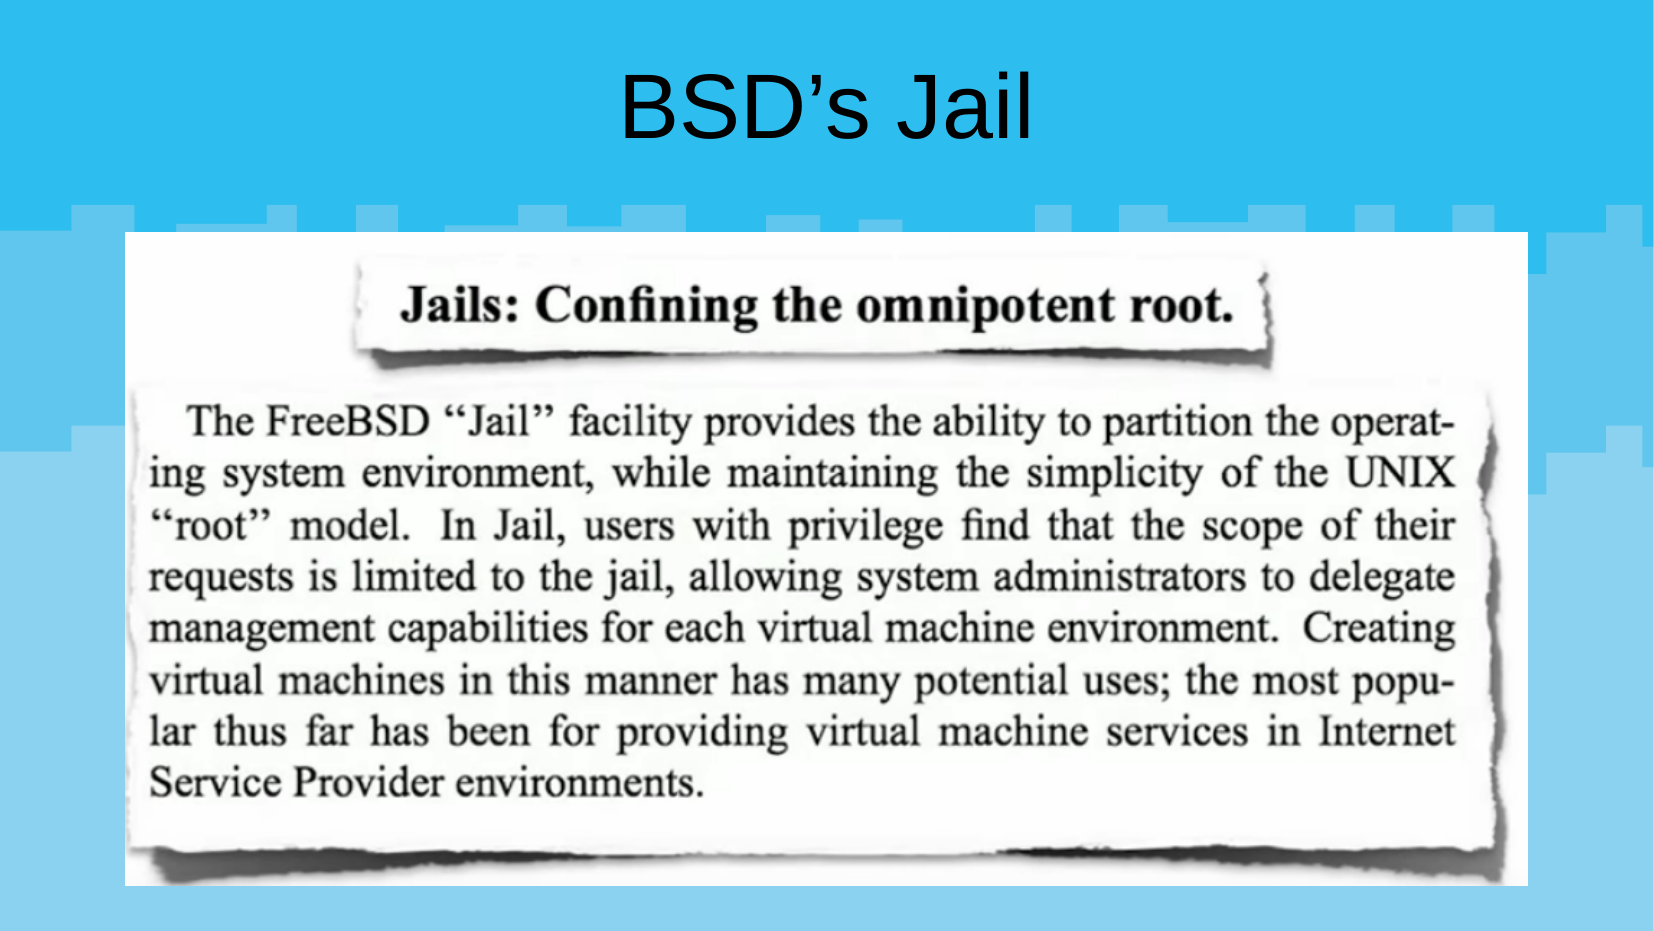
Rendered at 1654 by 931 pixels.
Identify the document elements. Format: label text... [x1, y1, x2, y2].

title BSD’s Jail [82, 37, 1571, 178]
picture [0, 0, 1654, 931]
